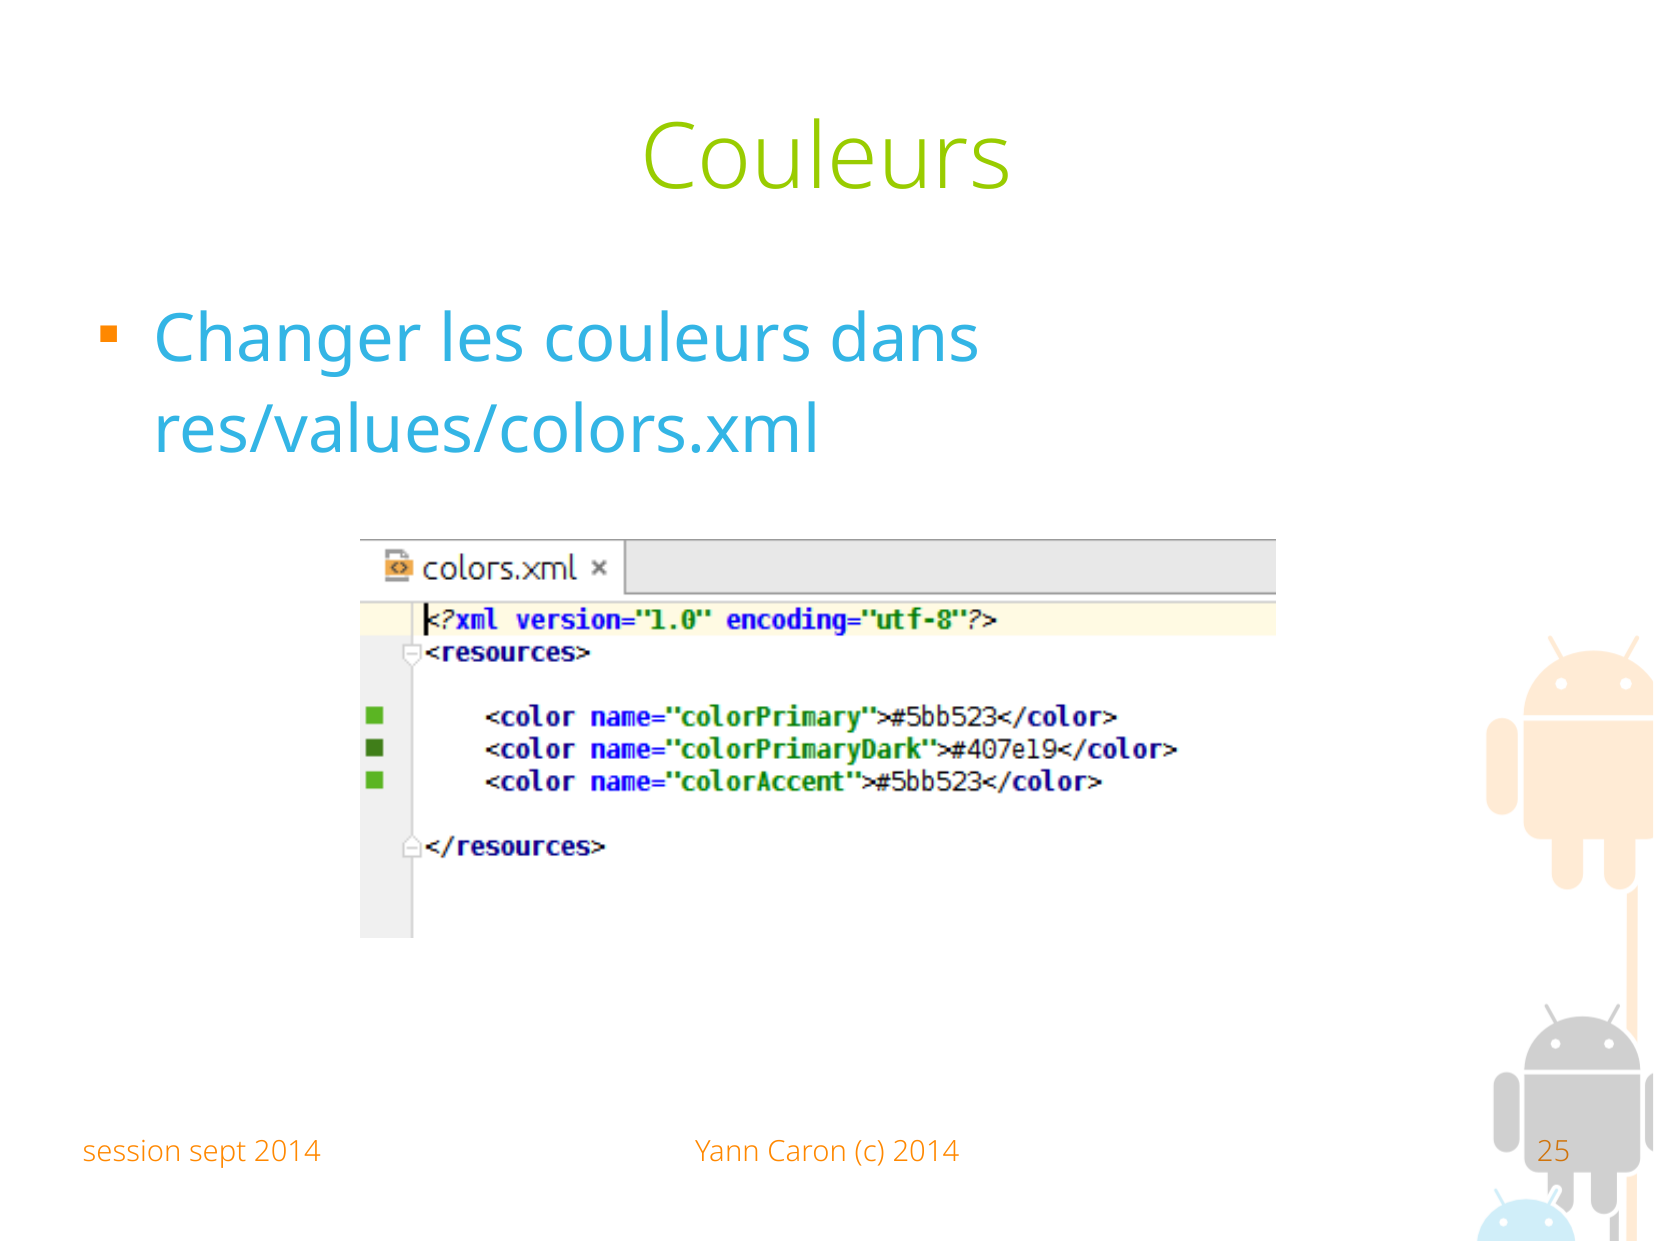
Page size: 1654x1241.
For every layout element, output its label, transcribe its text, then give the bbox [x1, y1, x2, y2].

list Changer les couleurs dans res/values/colors.xml [82, 290, 1571, 1010]
picture [240, 423, 1654, 1241]
title Couleurs [82, 49, 1571, 257]
picture [360, 539, 1276, 938]
